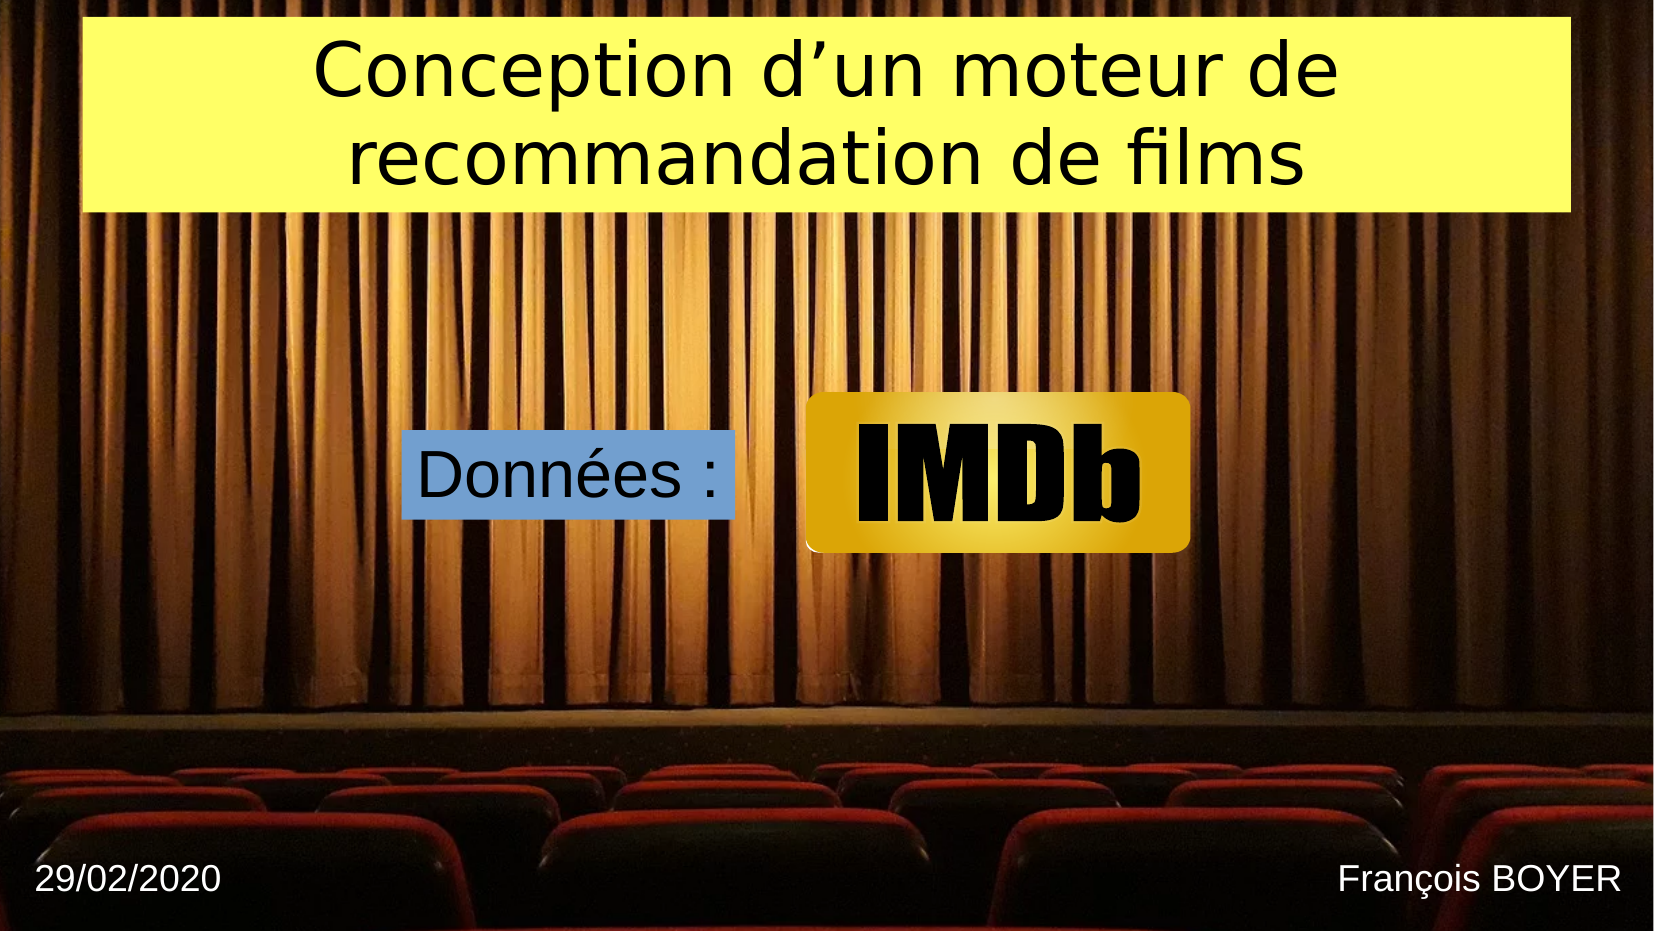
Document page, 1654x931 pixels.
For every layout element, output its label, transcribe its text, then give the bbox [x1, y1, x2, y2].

text_box 29/02/2020 [19, 850, 237, 908]
text_box François BOYER [1322, 850, 1638, 908]
text_box Données : [401, 430, 736, 520]
picture [0, 0, 1654, 931]
title Conception d’un moteur de recommandation de films [82, 16, 1571, 213]
